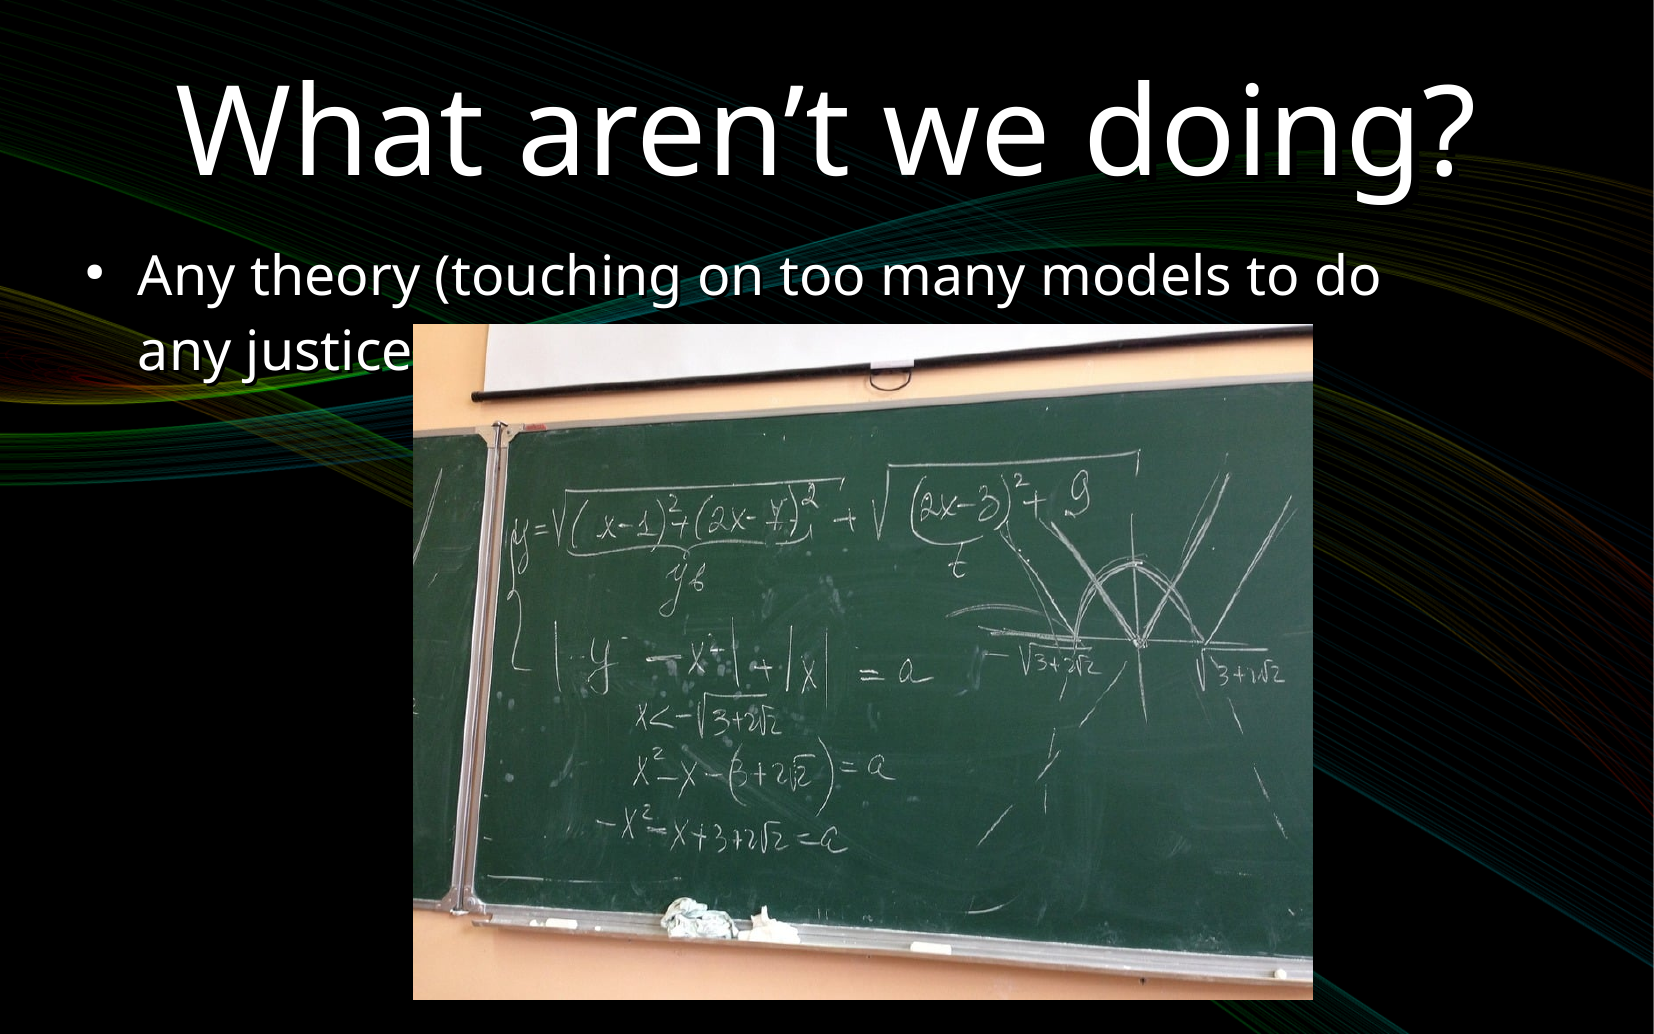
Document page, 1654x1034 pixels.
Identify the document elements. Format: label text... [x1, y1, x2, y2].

picture [0, 0, 1654, 1034]
title What aren’t we doing? [82, 41, 1571, 214]
list Any theory (touching on too many models to do any justice) [67, 236, 1447, 969]
